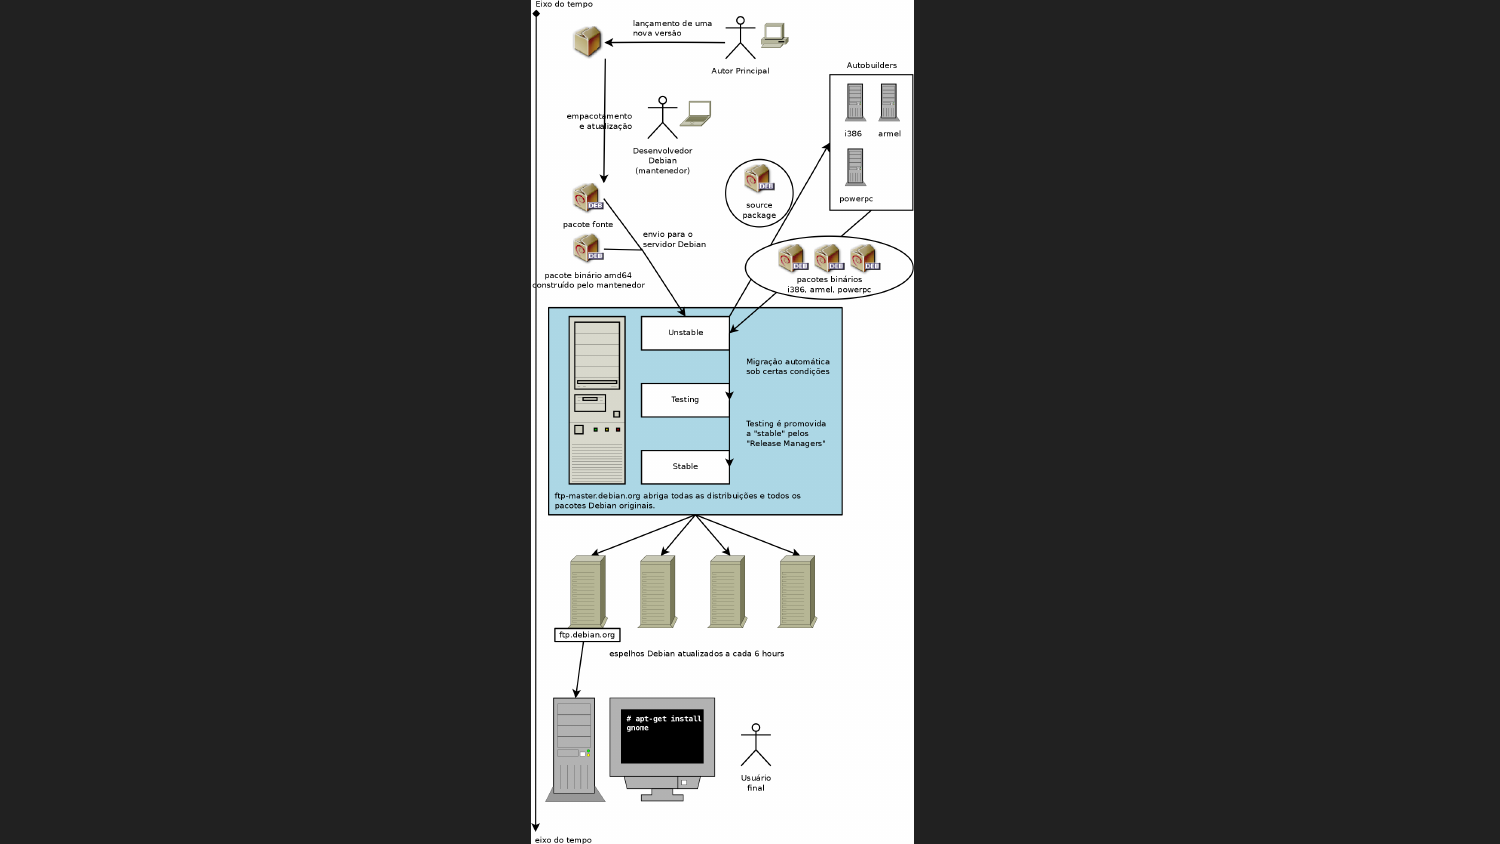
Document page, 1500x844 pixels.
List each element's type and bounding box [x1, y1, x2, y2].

picture [531, 0, 914, 844]
